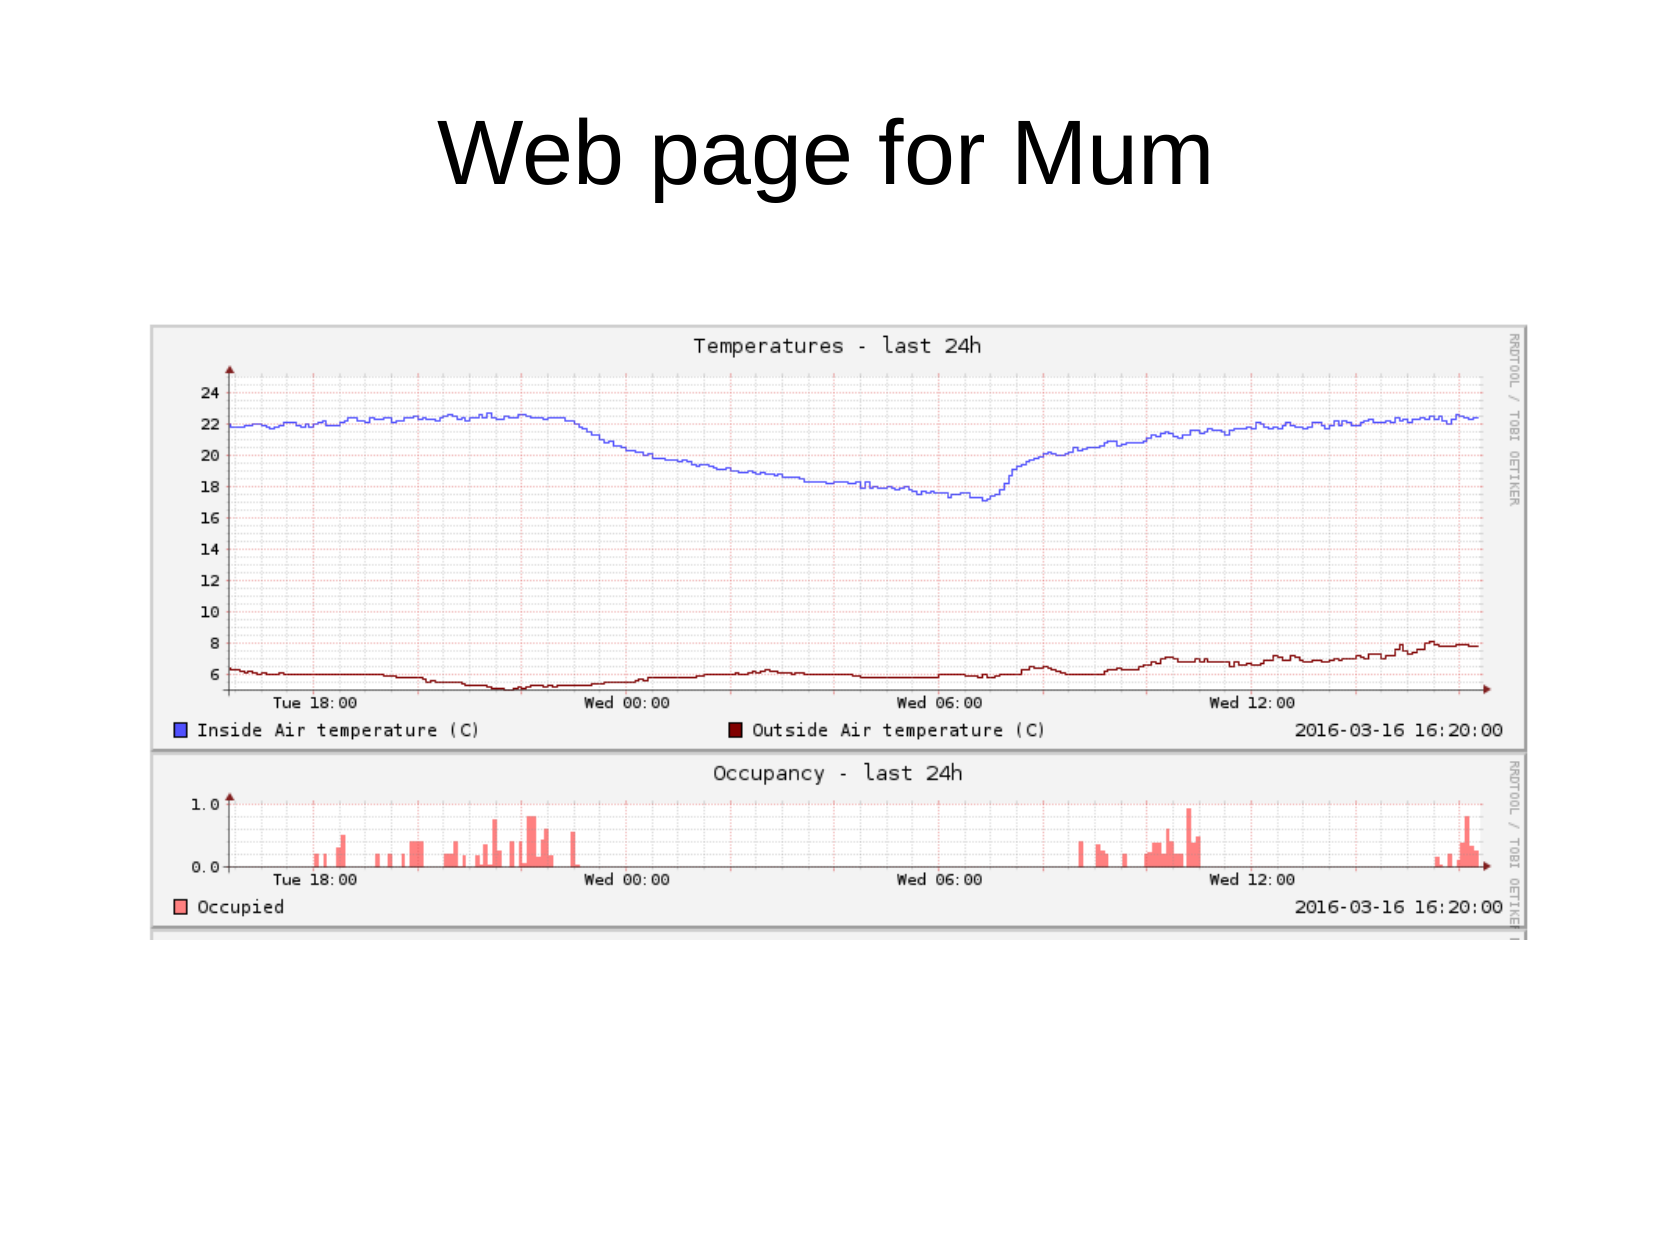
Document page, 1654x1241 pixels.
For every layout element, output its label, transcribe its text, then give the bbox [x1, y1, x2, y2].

picture [130, 314, 1540, 940]
title Web page for Mum [82, 49, 1571, 257]
